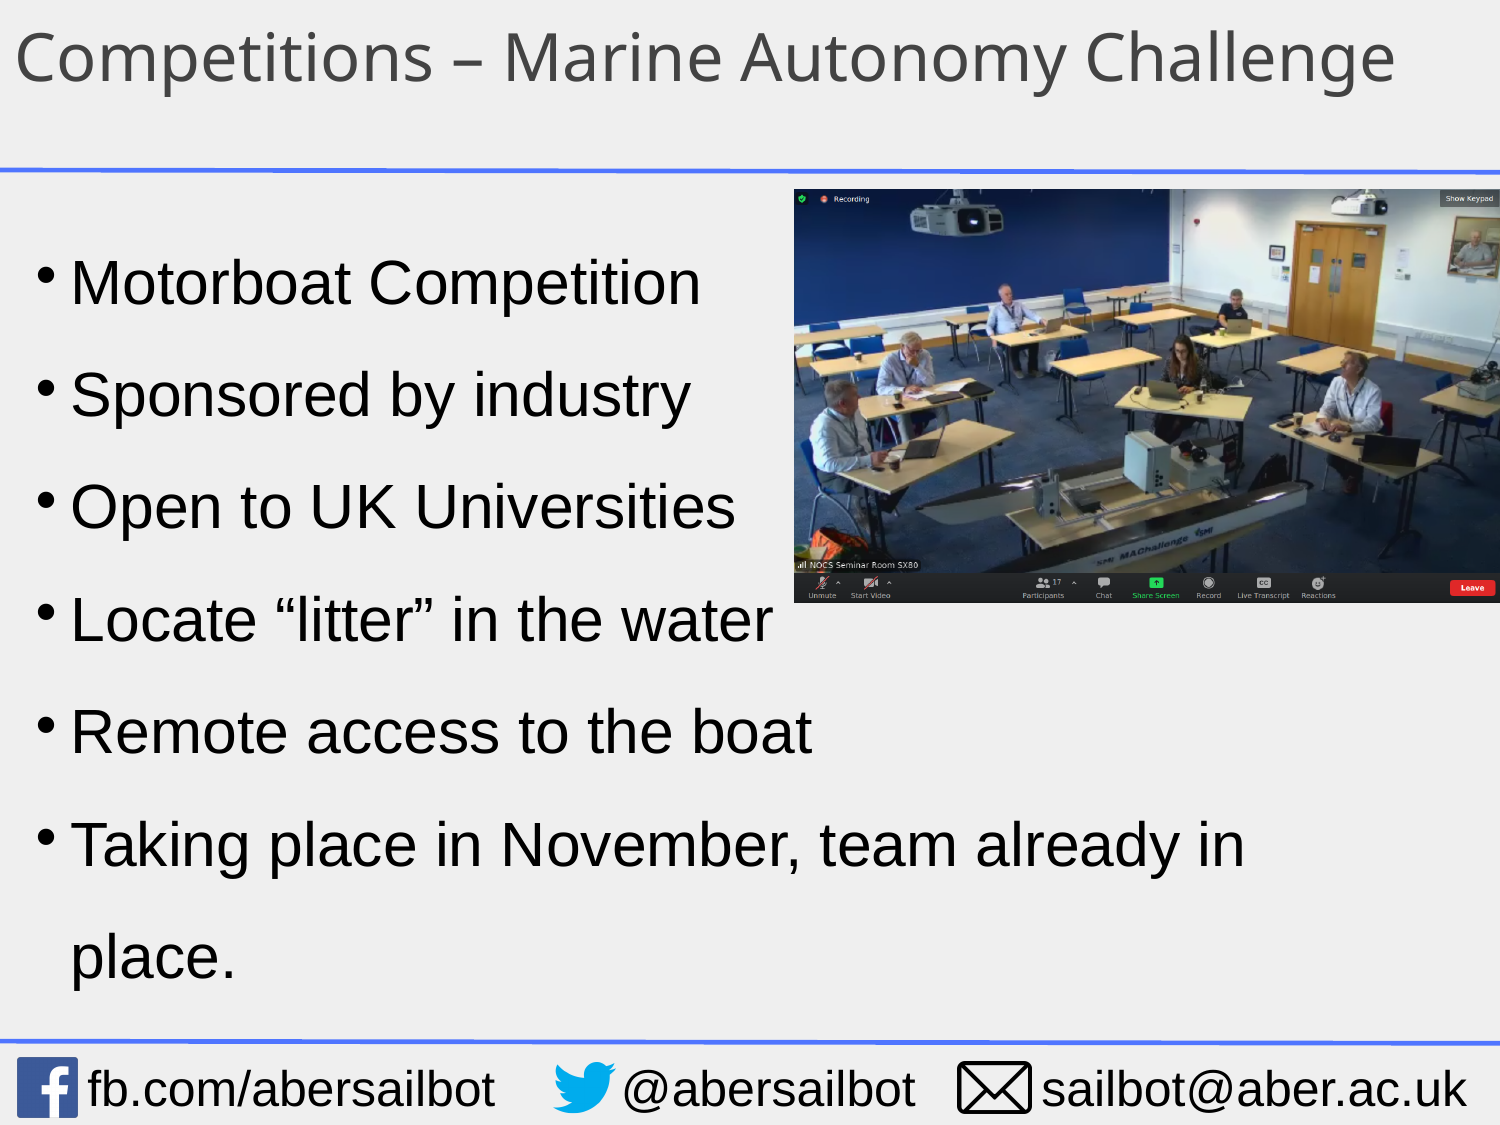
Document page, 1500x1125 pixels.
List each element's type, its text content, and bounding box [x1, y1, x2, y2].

text_box Competitions – Marine Autonomy Challenge [0, 0, 1500, 182]
picture [794, 189, 1500, 603]
picture [957, 1061, 1032, 1115]
picture [553, 1056, 616, 1119]
text_box Motorboat Competition Sponsored by industry Open to UK Universities Locate “litter” in the water Remote access to the boat Taking place in November, team already in place. [20, 189, 1335, 1025]
picture [16, 1056, 79, 1119]
text_box fb.com/abersailbot @abersailbot sailbot@aber.ac.uk [0, 1044, 1500, 1125]
